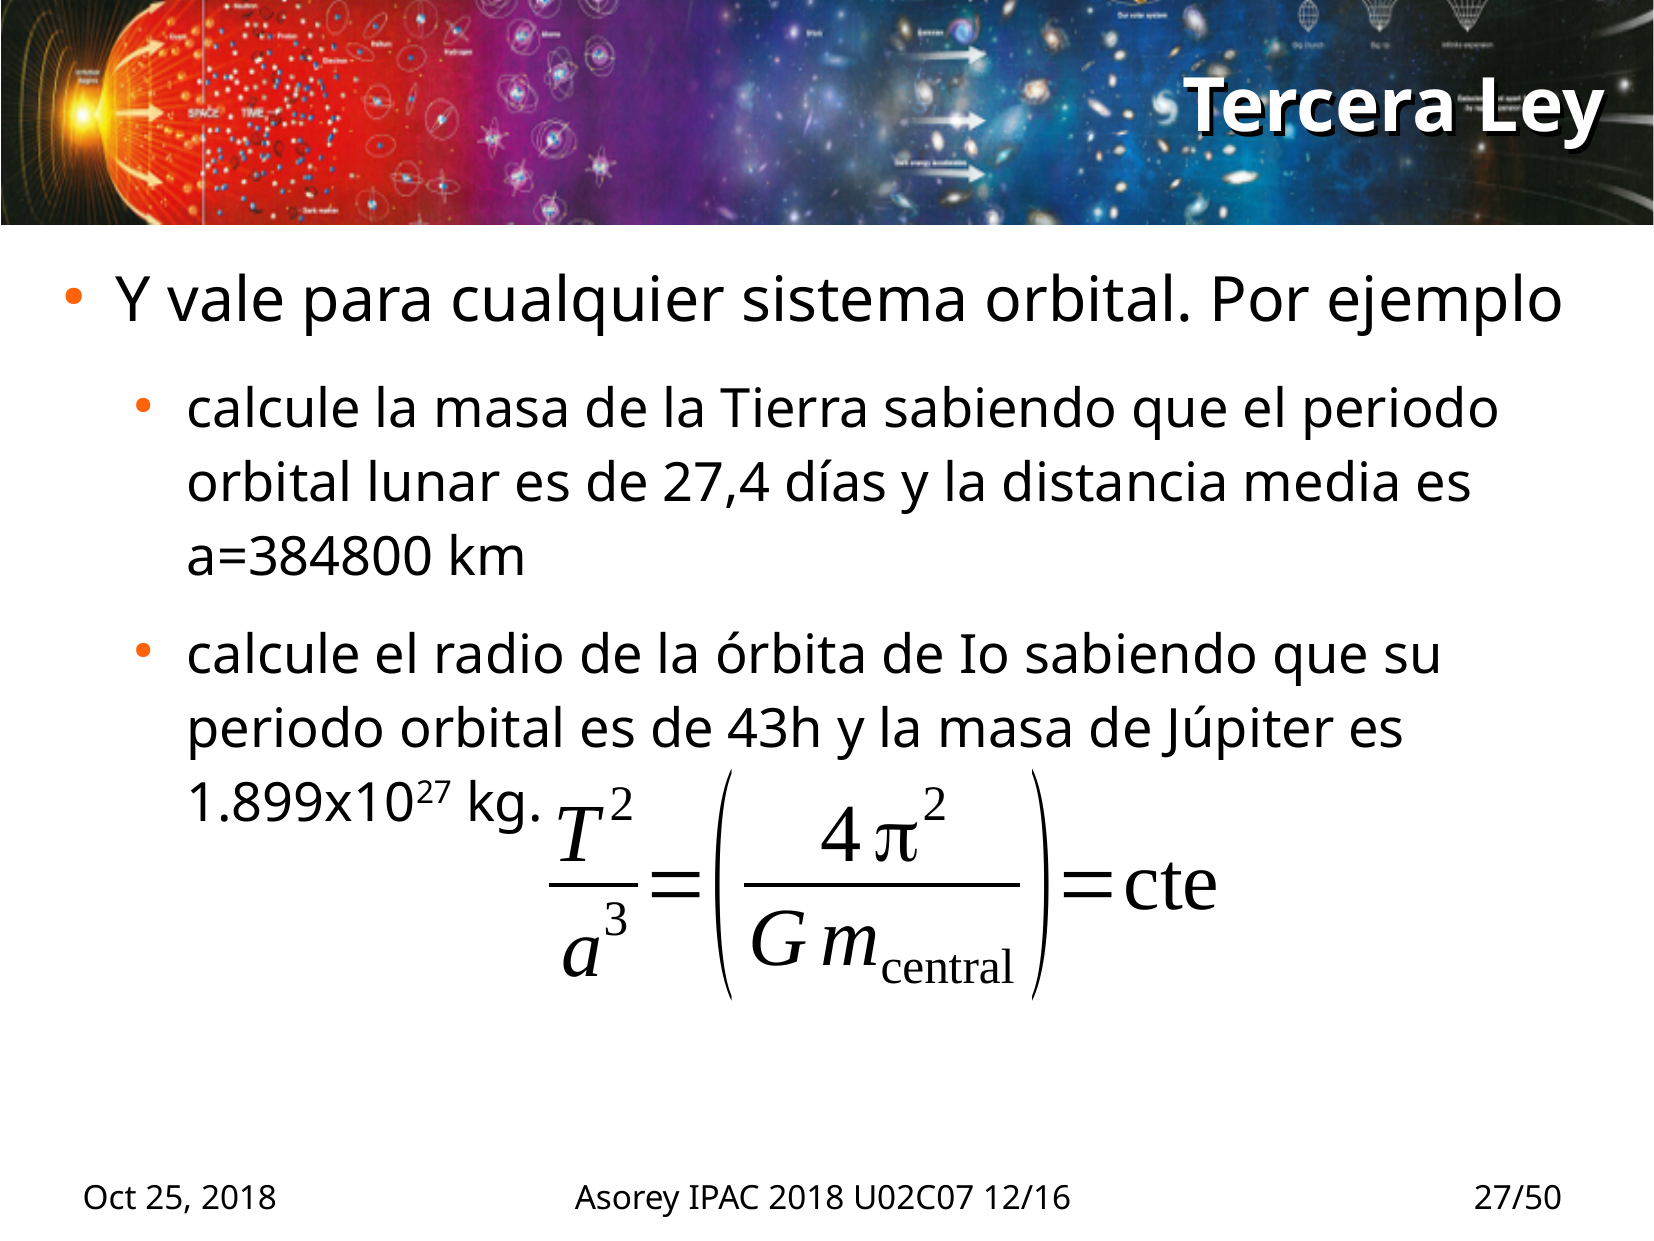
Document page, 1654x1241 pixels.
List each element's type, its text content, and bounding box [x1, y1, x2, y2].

title Tercera Ley [45, 15, 1606, 191]
list Y vale para cualquier sistema orbital. Por ejemplo calcule la masa de la Tierra sabiendo que el periodo orbital lunar es de 27,4 días y la distancia media es a=384800 km calcule el radio de la órbita de Io sabiendo que su periodo orbital es de 43h y la masa de Júpiter es 1.899x1027 kg. [45, 255, 1606, 1156]
chart [540, 765, 1227, 1007]
picture [1, 0, 1654, 225]
